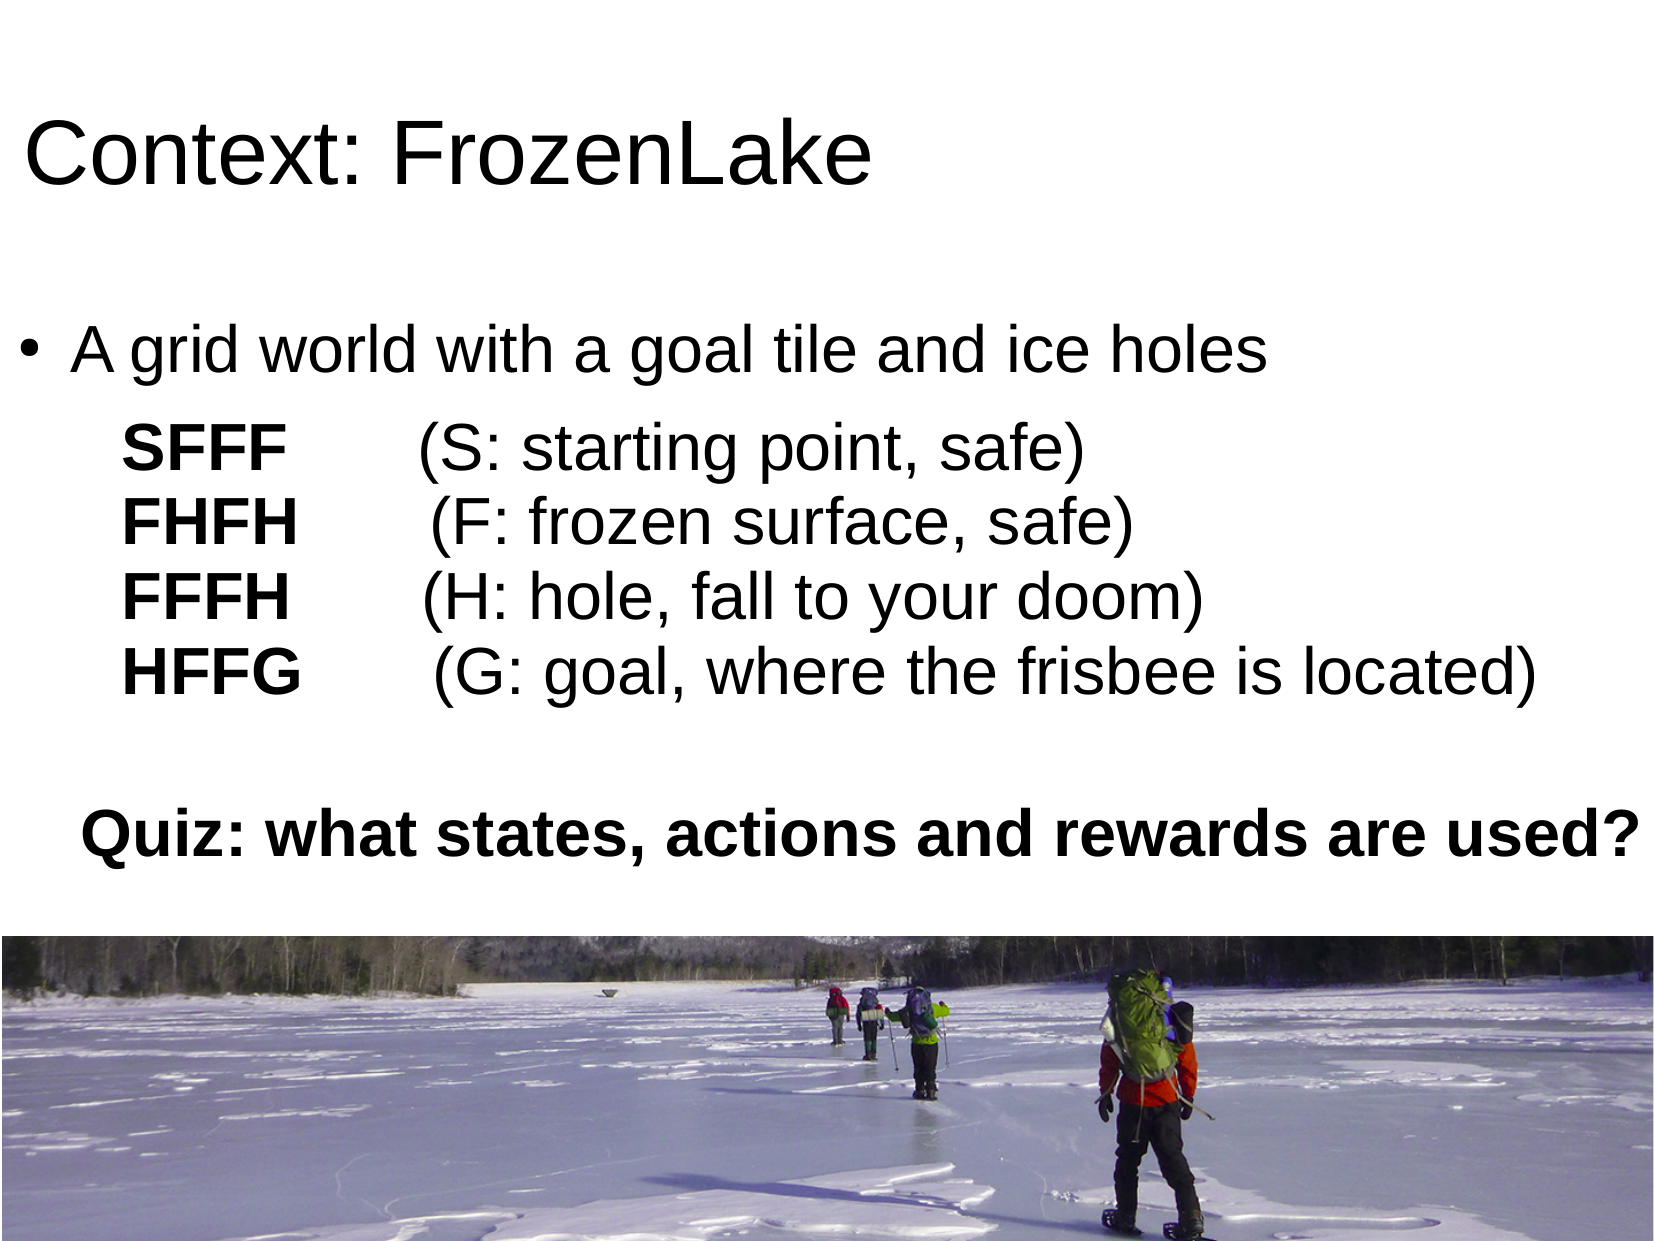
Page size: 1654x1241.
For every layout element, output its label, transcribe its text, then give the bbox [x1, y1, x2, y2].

title Context: FrozenLake [23, 49, 1512, 257]
picture [2, 936, 1654, 1241]
list A grid world with a goal tile and ice holes Quiz: what states, actions and rewards are used? [0, 312, 1654, 1032]
text_box SFFF (S: starting point, safe) FHFH (F: frozen surface, safe) FFFH (H: hole, fall to your doom) HFFG (G: goal, where the frisbee is located) [107, 402, 1590, 716]
